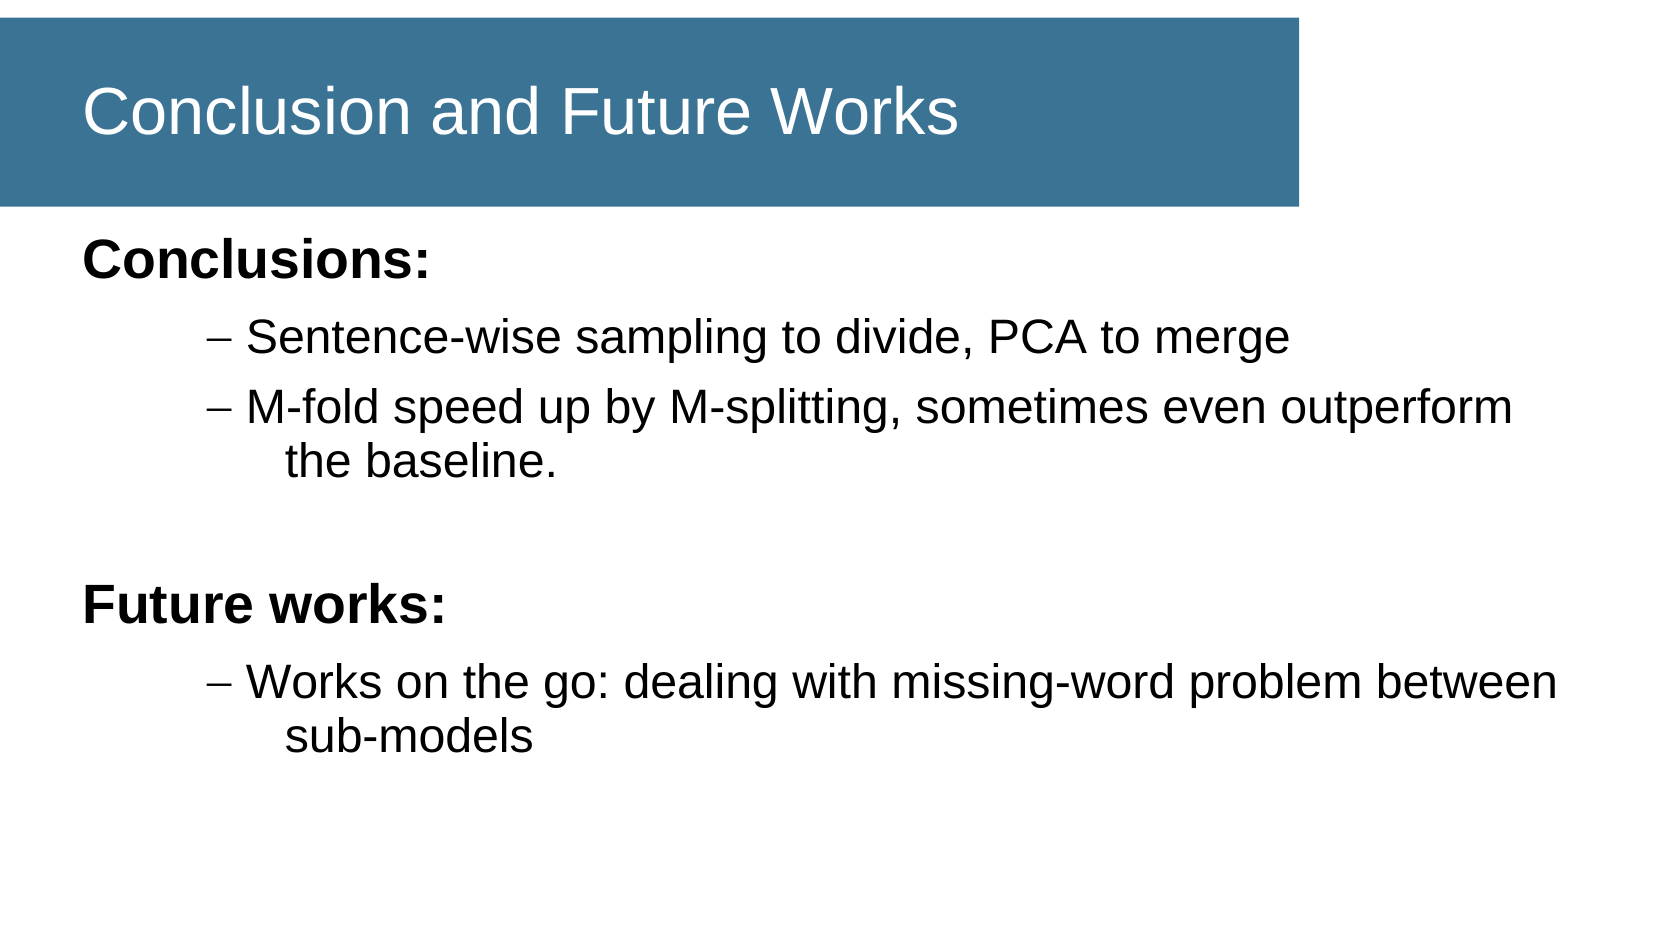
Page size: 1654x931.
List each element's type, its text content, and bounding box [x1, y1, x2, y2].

list Conclusions: Sentence-wise sampling to divide, PCA to merge M-fold speed up by M-splitting, sometimes even outperform the baseline. Future works: Works on the go: dealing with missing-word problem between sub-models [82, 224, 1571, 764]
title Conclusion and Future Works [82, 35, 1234, 189]
